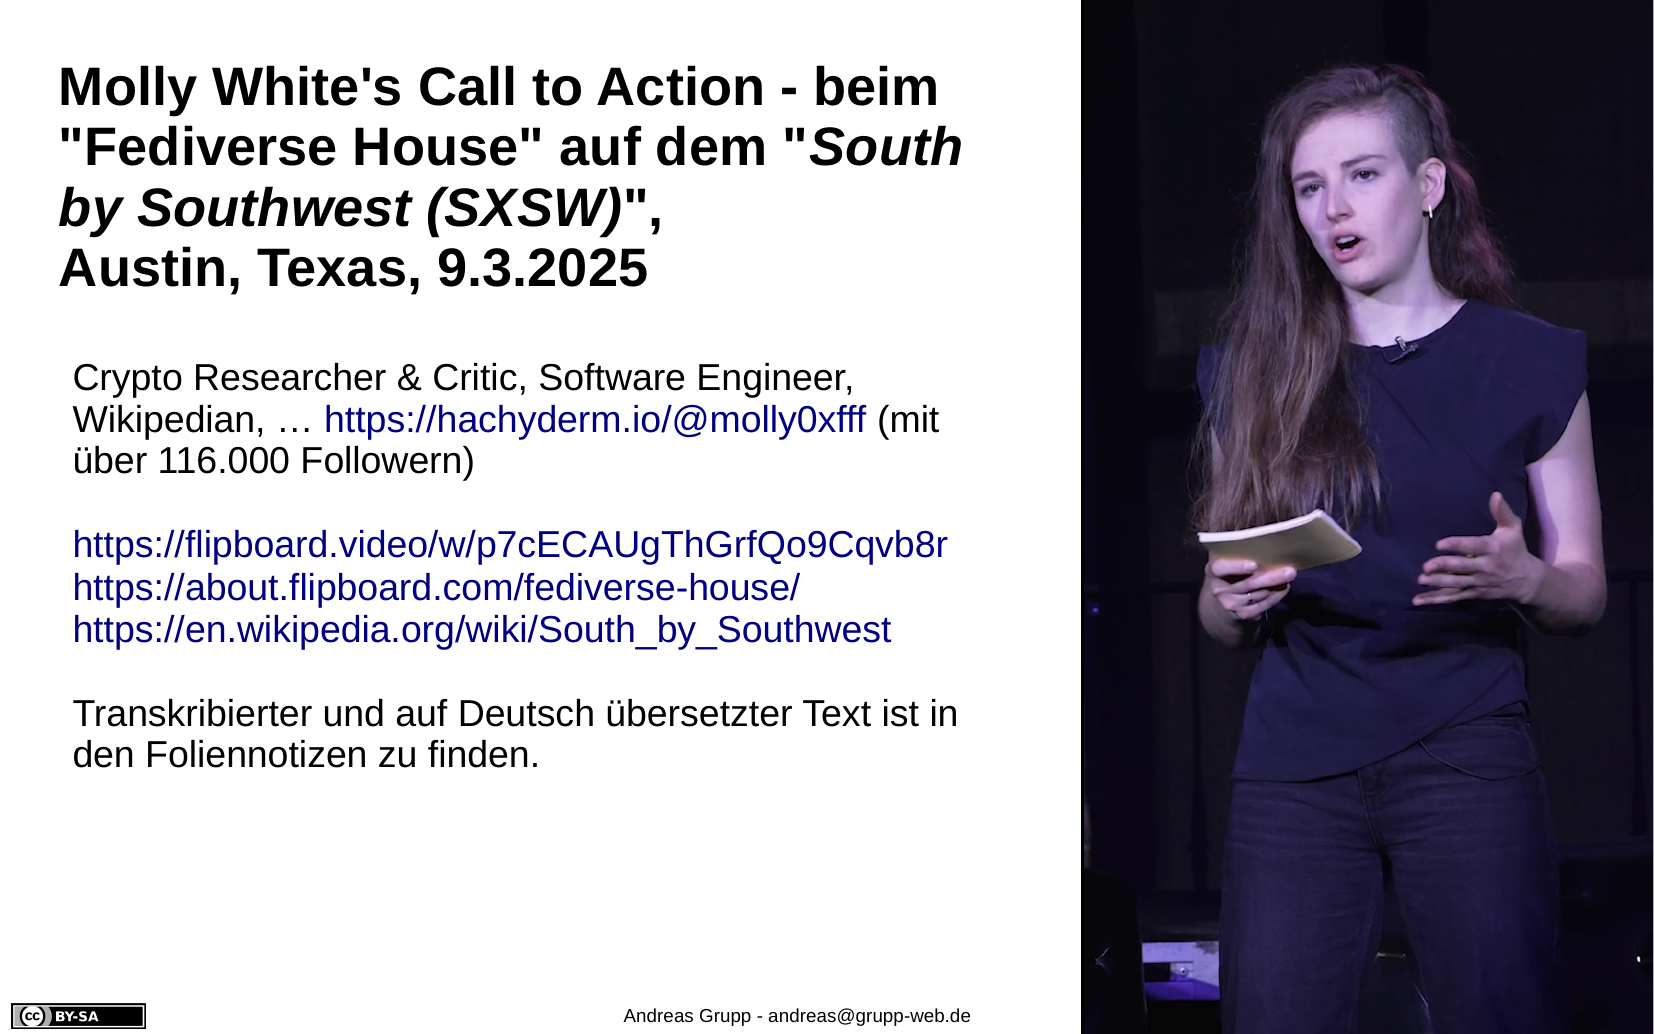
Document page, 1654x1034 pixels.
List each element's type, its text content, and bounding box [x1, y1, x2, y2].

text_box Crypto Researcher & Critic, Software Engineer, Wikipedian, … https://hachyderm.io/@molly0xfff (mit über 116.000 Followern) https://flipboard.video/w/p7cECAUgThGrfQo9Cqvb8r https://about.flipboard.com/fediverse-house/ https://en.wikipedia.org/wiki/South_by_Southwest Transkribierter und auf Deutsch übersetzter Text ist in den Foliennotizen zu finden. [57, 348, 1034, 784]
picture [1081, 0, 1654, 1034]
title Molly White's Call to Action - beim "Fediverse House" auf dem "South by Southwest (SXSW)", Austin, Texas, 9.3.2025 [59, 56, 975, 299]
picture [11, 1003, 146, 1029]
